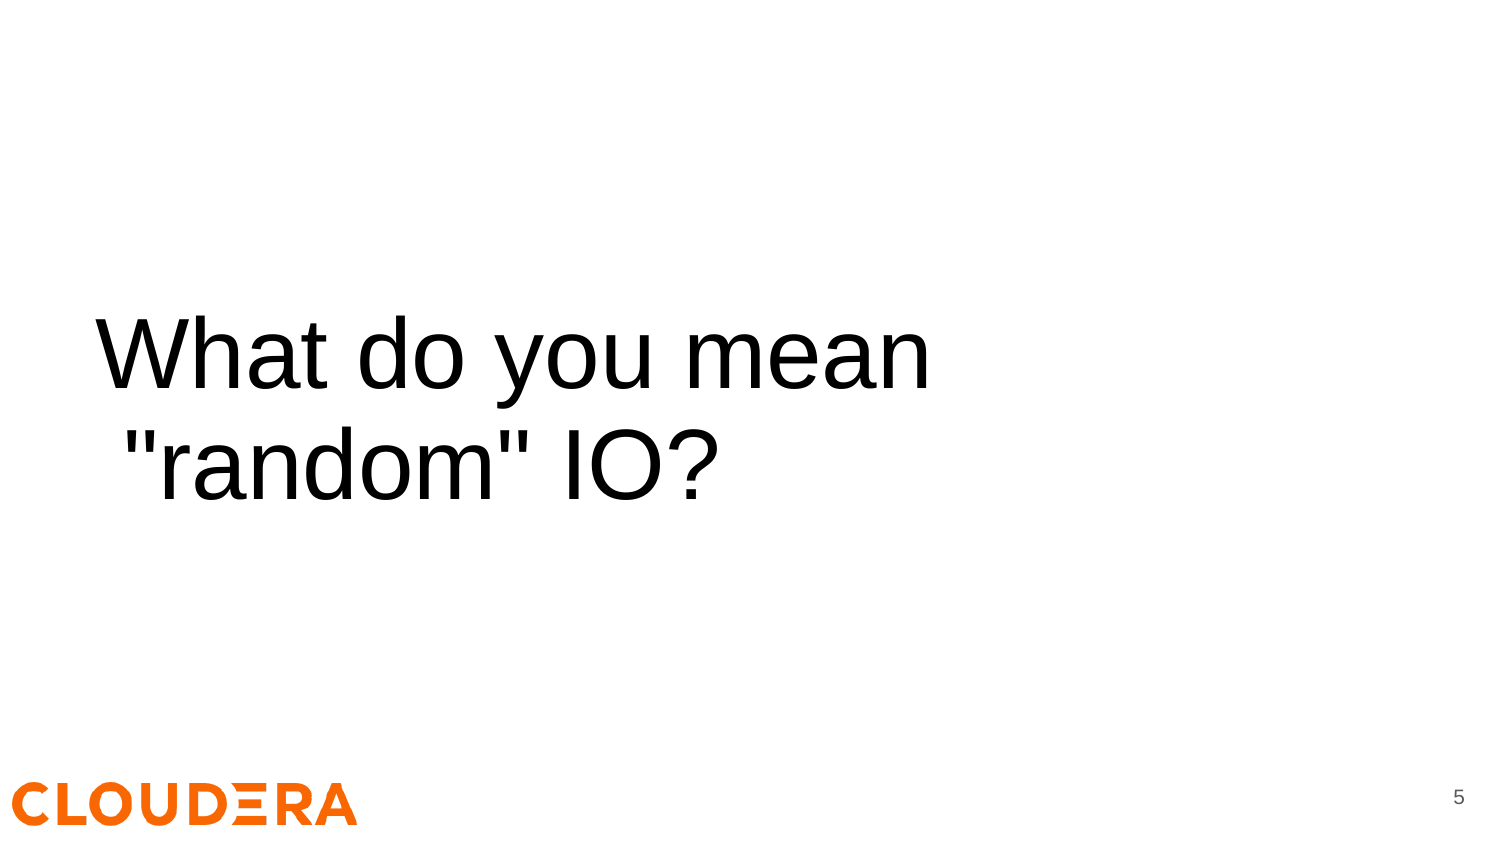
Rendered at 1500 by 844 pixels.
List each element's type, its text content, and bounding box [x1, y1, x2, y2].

picture [12, 740, 357, 826]
title What do you mean "random" IO? [80, 73, 1125, 745]
slide_number <number> [1389, 764, 1480, 830]
